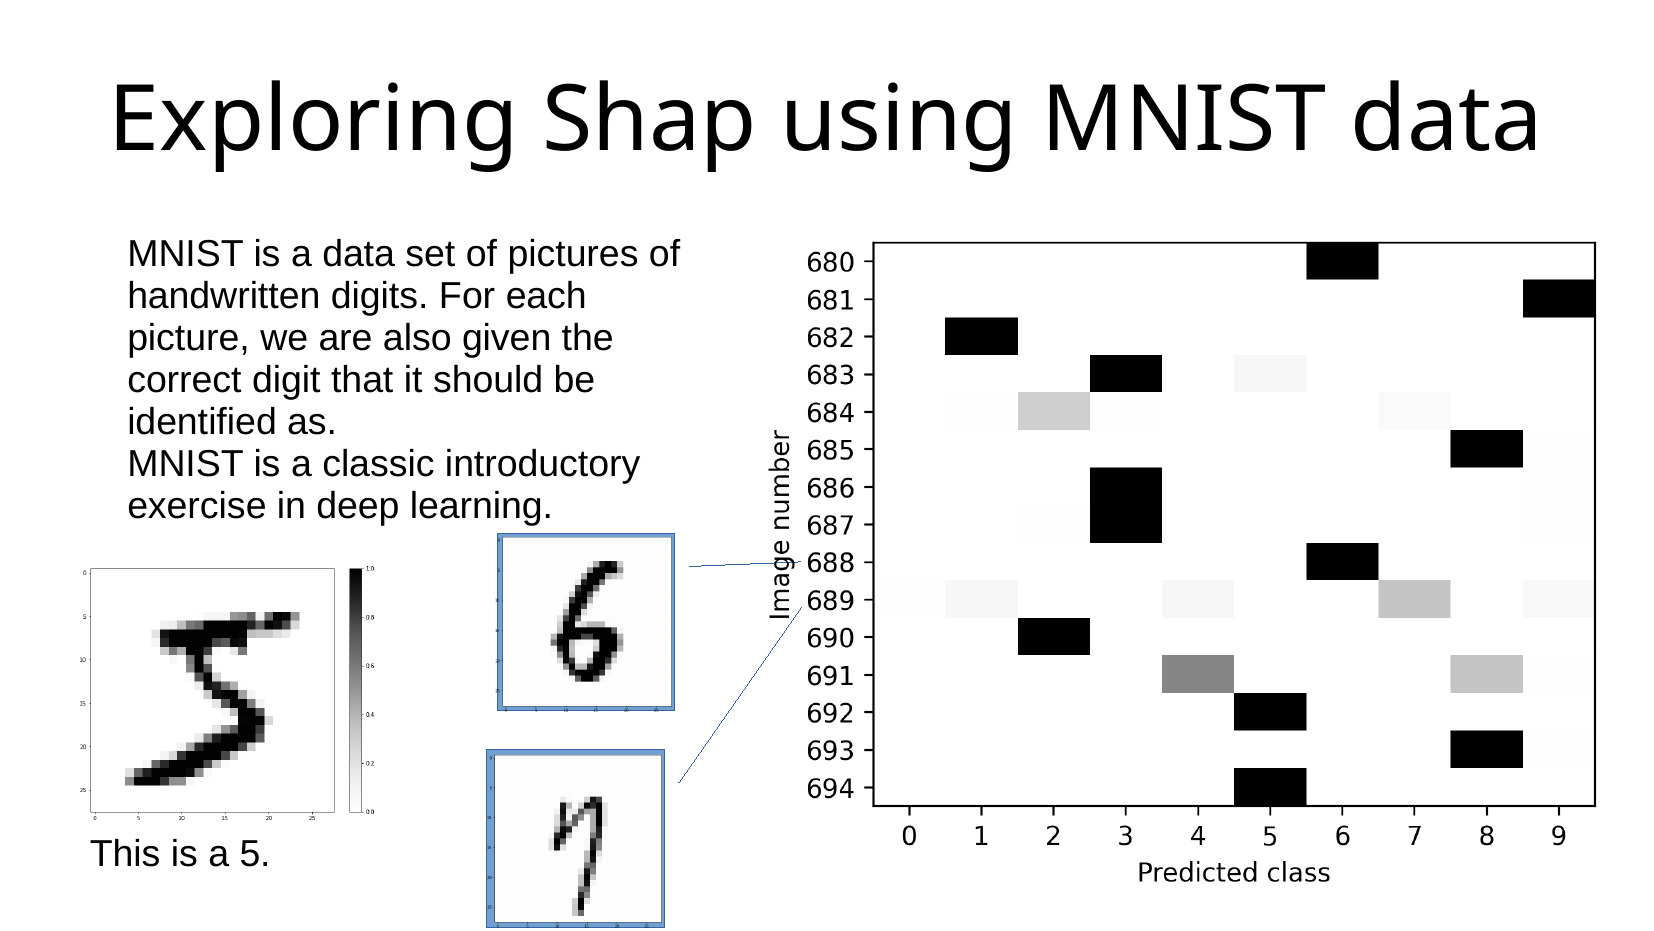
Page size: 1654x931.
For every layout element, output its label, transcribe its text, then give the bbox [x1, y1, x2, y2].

text_box MNIST is a data set of pictures of handwritten digits. For each picture, we are also given the correct digit that it should be identified as. MNIST is a classic introductory exercise in deep learning. [112, 225, 713, 534]
text_box This is a 5. [75, 825, 338, 882]
picture [492, 534, 674, 715]
picture [75, 562, 378, 826]
text_box [678, 680, 750, 783]
picture [750, 224, 1613, 905]
picture [484, 752, 664, 931]
text_box [689, 563, 750, 567]
title Exploring Shap using MNIST data [82, 37, 1571, 193]
